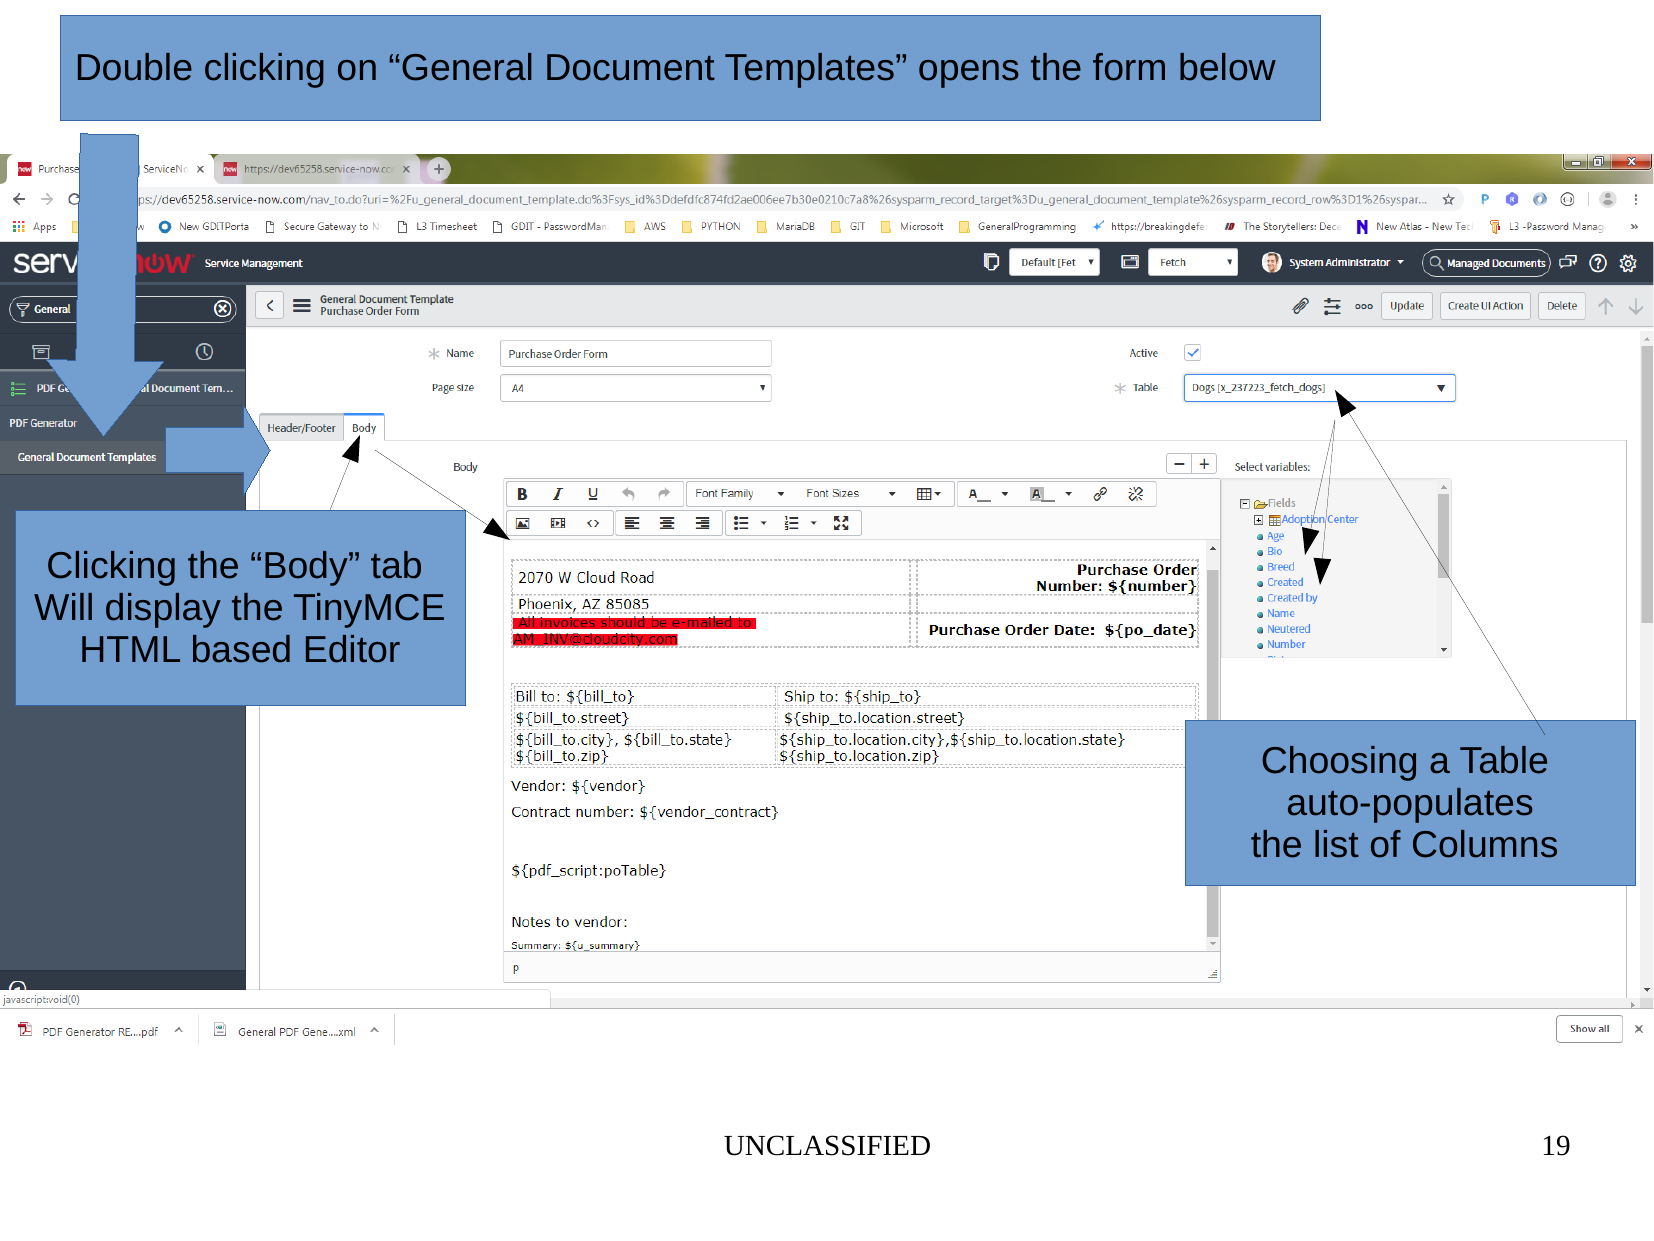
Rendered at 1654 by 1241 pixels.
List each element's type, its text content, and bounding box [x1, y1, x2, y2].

text_box Double clicking on “General Document Templates” opens the form below [60, 15, 1321, 121]
text_box Choosing a Table auto-populates the list of Columns [1185, 720, 1636, 886]
text_box [165, 405, 271, 496]
text_box Clicking the “Body” tab Will display the TinyMCE HTML based Editor [15, 510, 466, 706]
text_box [46, 133, 164, 437]
picture [0, 154, 1654, 1051]
